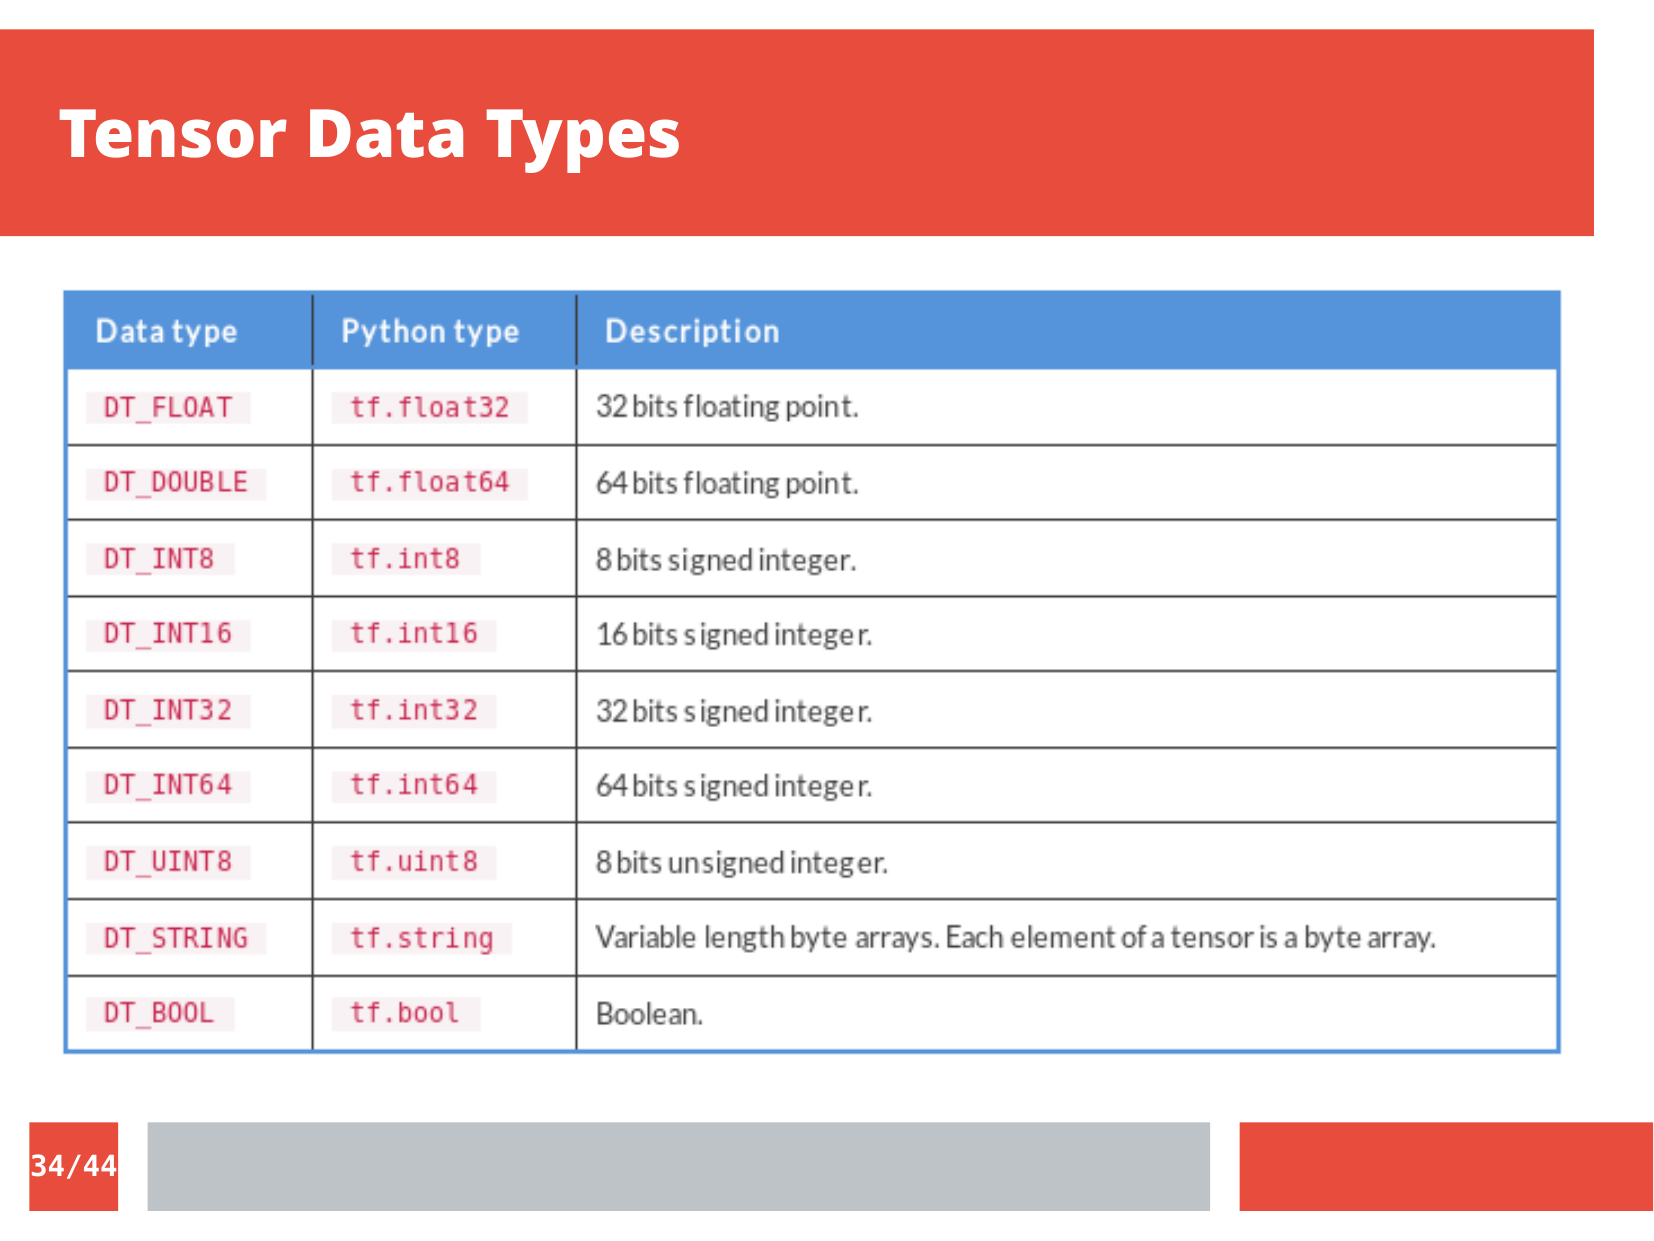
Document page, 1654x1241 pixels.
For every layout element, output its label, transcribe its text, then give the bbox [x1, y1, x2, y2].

title Tensor Data Types [58, 90, 1594, 178]
picture [46, 282, 1576, 1068]
